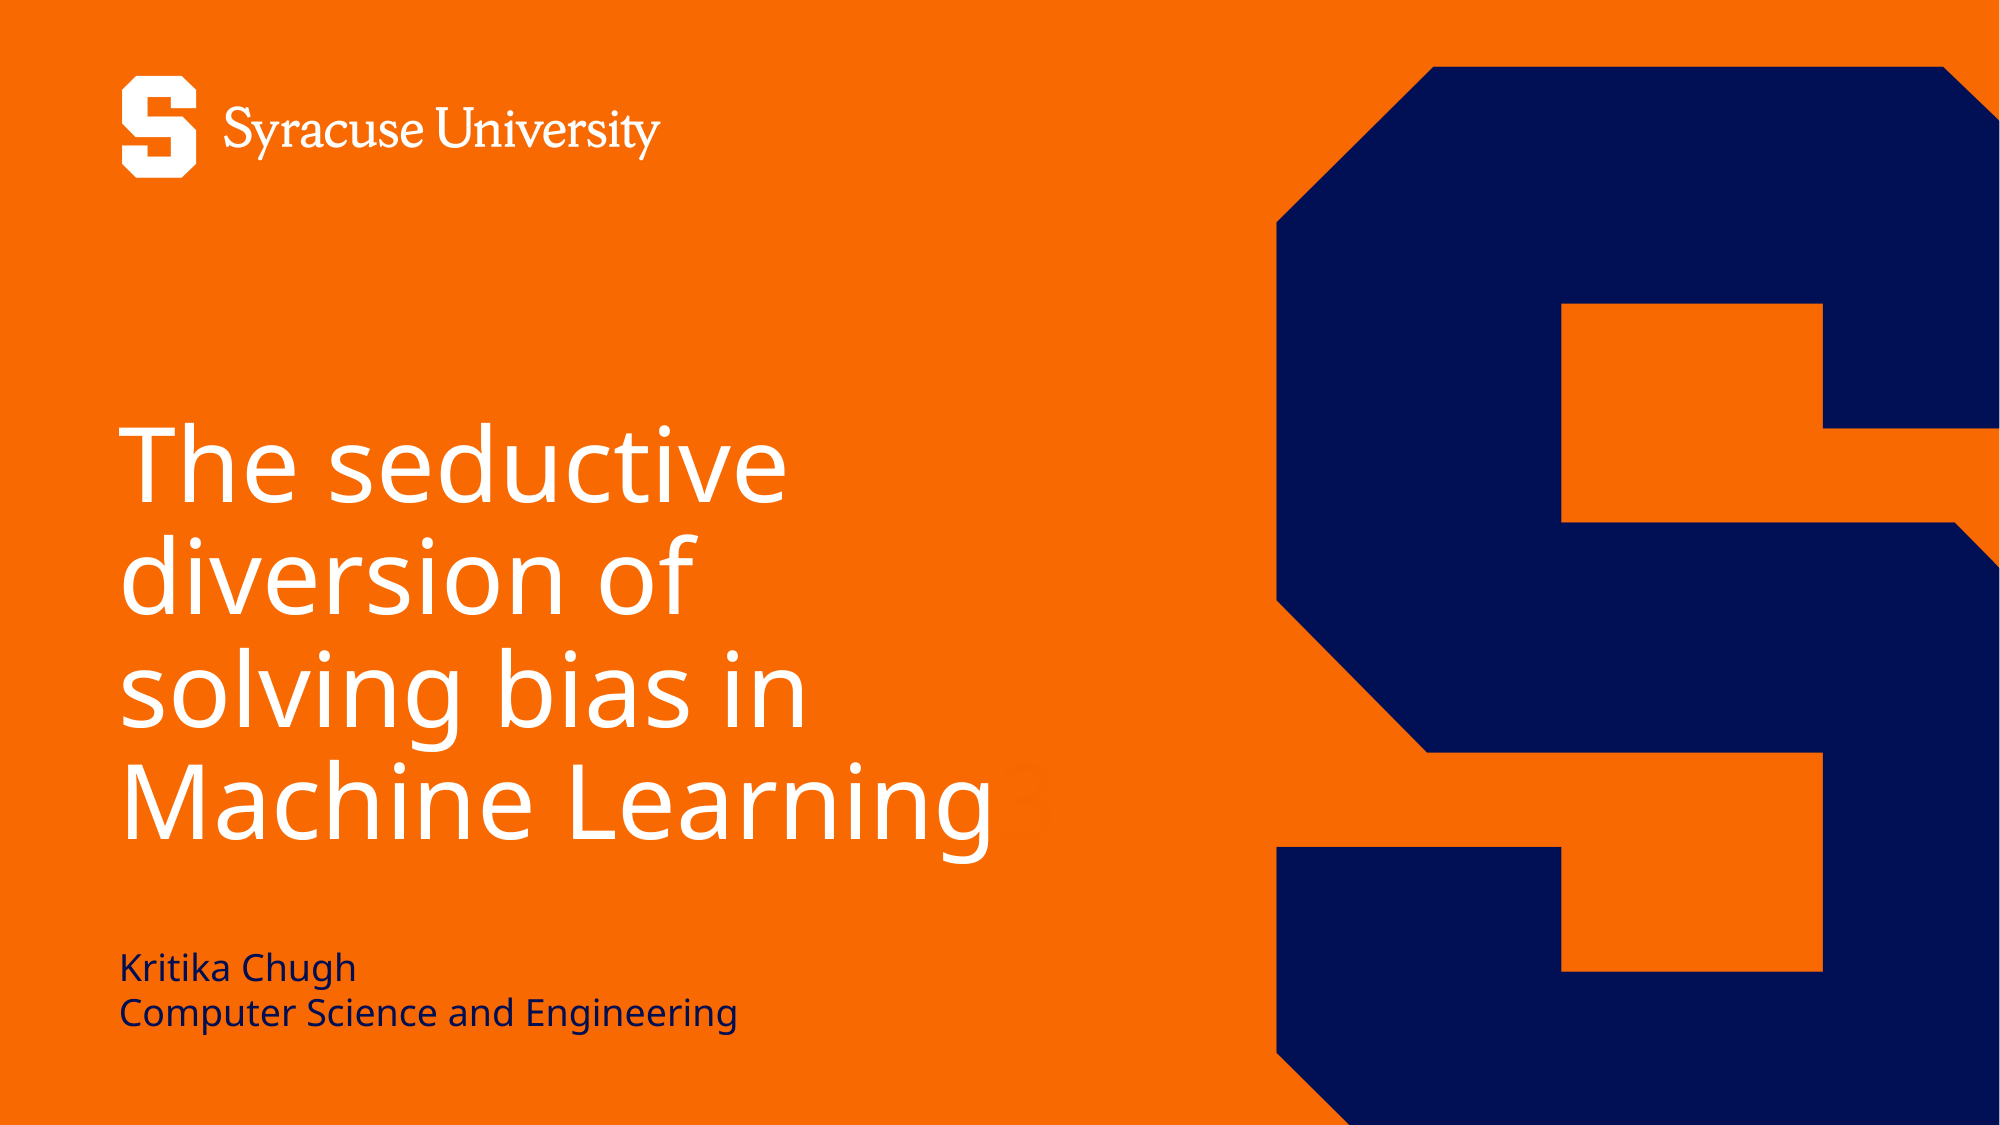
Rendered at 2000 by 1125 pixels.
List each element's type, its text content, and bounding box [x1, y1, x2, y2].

subtitle Kritika Chugh Computer Science and Engineering [118, 823, 1059, 982]
title The seductive diversion of solving bias in Machine Learning3 [118, 412, 1059, 793]
